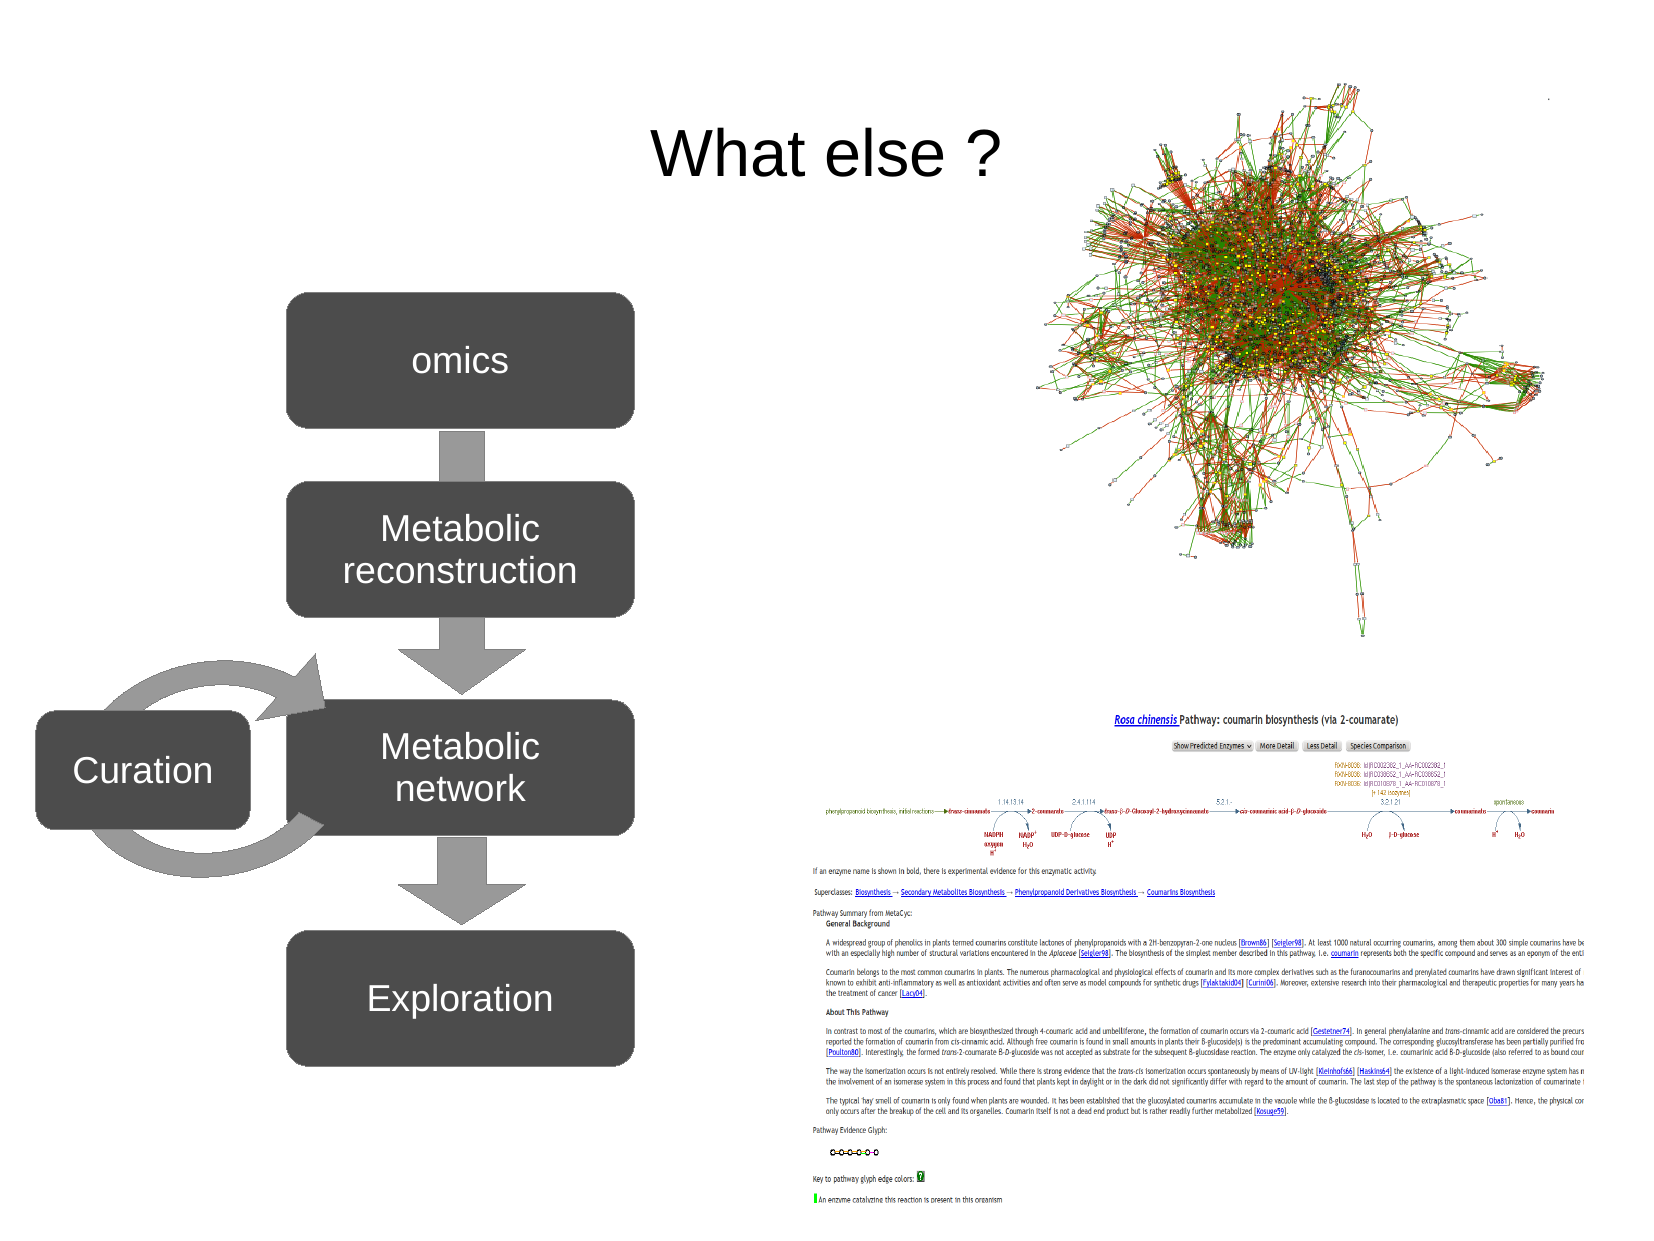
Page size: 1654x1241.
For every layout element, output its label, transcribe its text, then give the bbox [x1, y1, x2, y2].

text_box [398, 618, 526, 695]
text_box omics [286, 292, 635, 429]
text_box Exploration [286, 930, 635, 1067]
title What else ? [82, 49, 1571, 257]
text_box Curation [35, 710, 251, 830]
text_box Metabolic reconstruction [286, 481, 635, 618]
text_box [398, 837, 526, 925]
text_box [439, 431, 485, 481]
picture [1001, 78, 1550, 641]
text_box [92, 812, 324, 878]
text_box [104, 653, 326, 721]
text_box Metabolic network [286, 699, 635, 836]
picture [807, 688, 1584, 1203]
